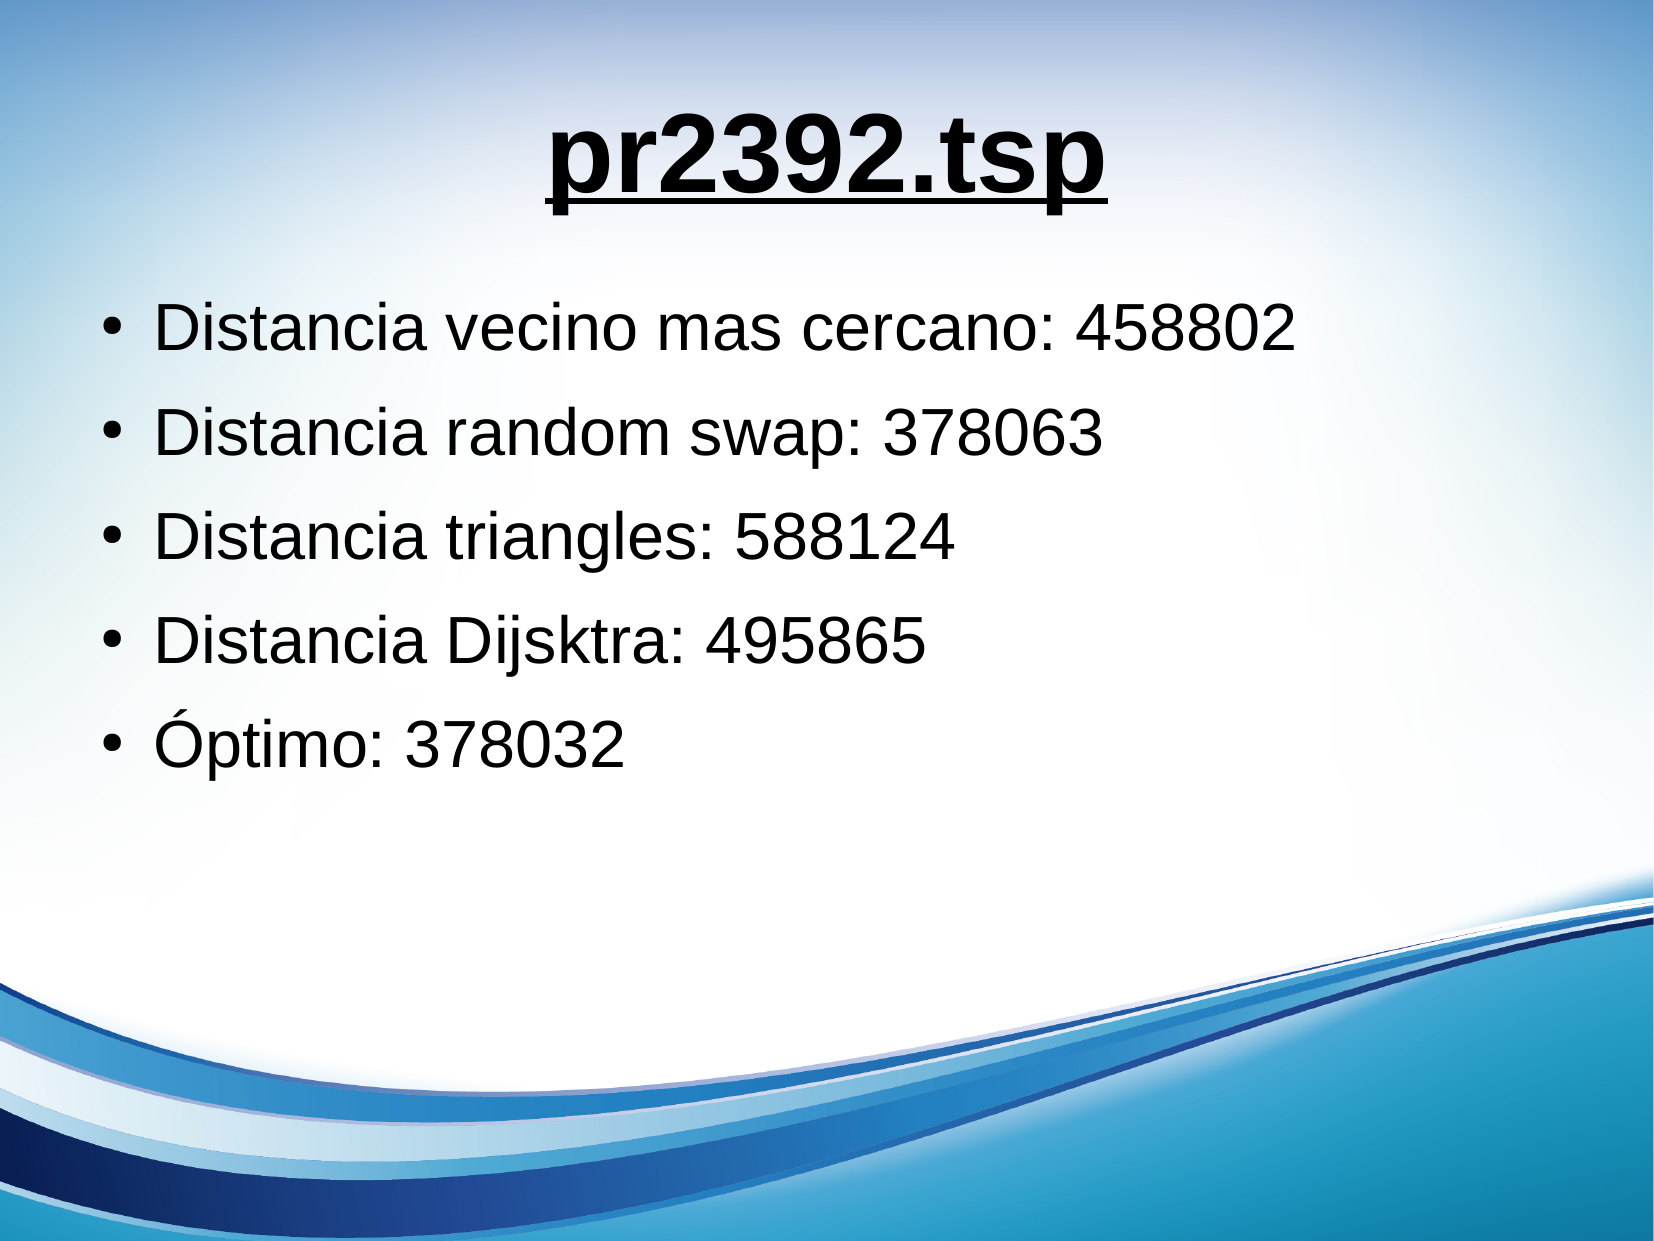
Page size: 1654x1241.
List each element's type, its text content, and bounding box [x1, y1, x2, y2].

list Distancia vecino mas cercano: 458802 Distancia random swap: 378063 Distancia triangles: 588124 Distancia Dijsktra: 495865 Óptimo: 378032 [82, 290, 1571, 1010]
picture [0, 0, 1654, 1241]
title pr2392.tsp [82, 49, 1571, 257]
